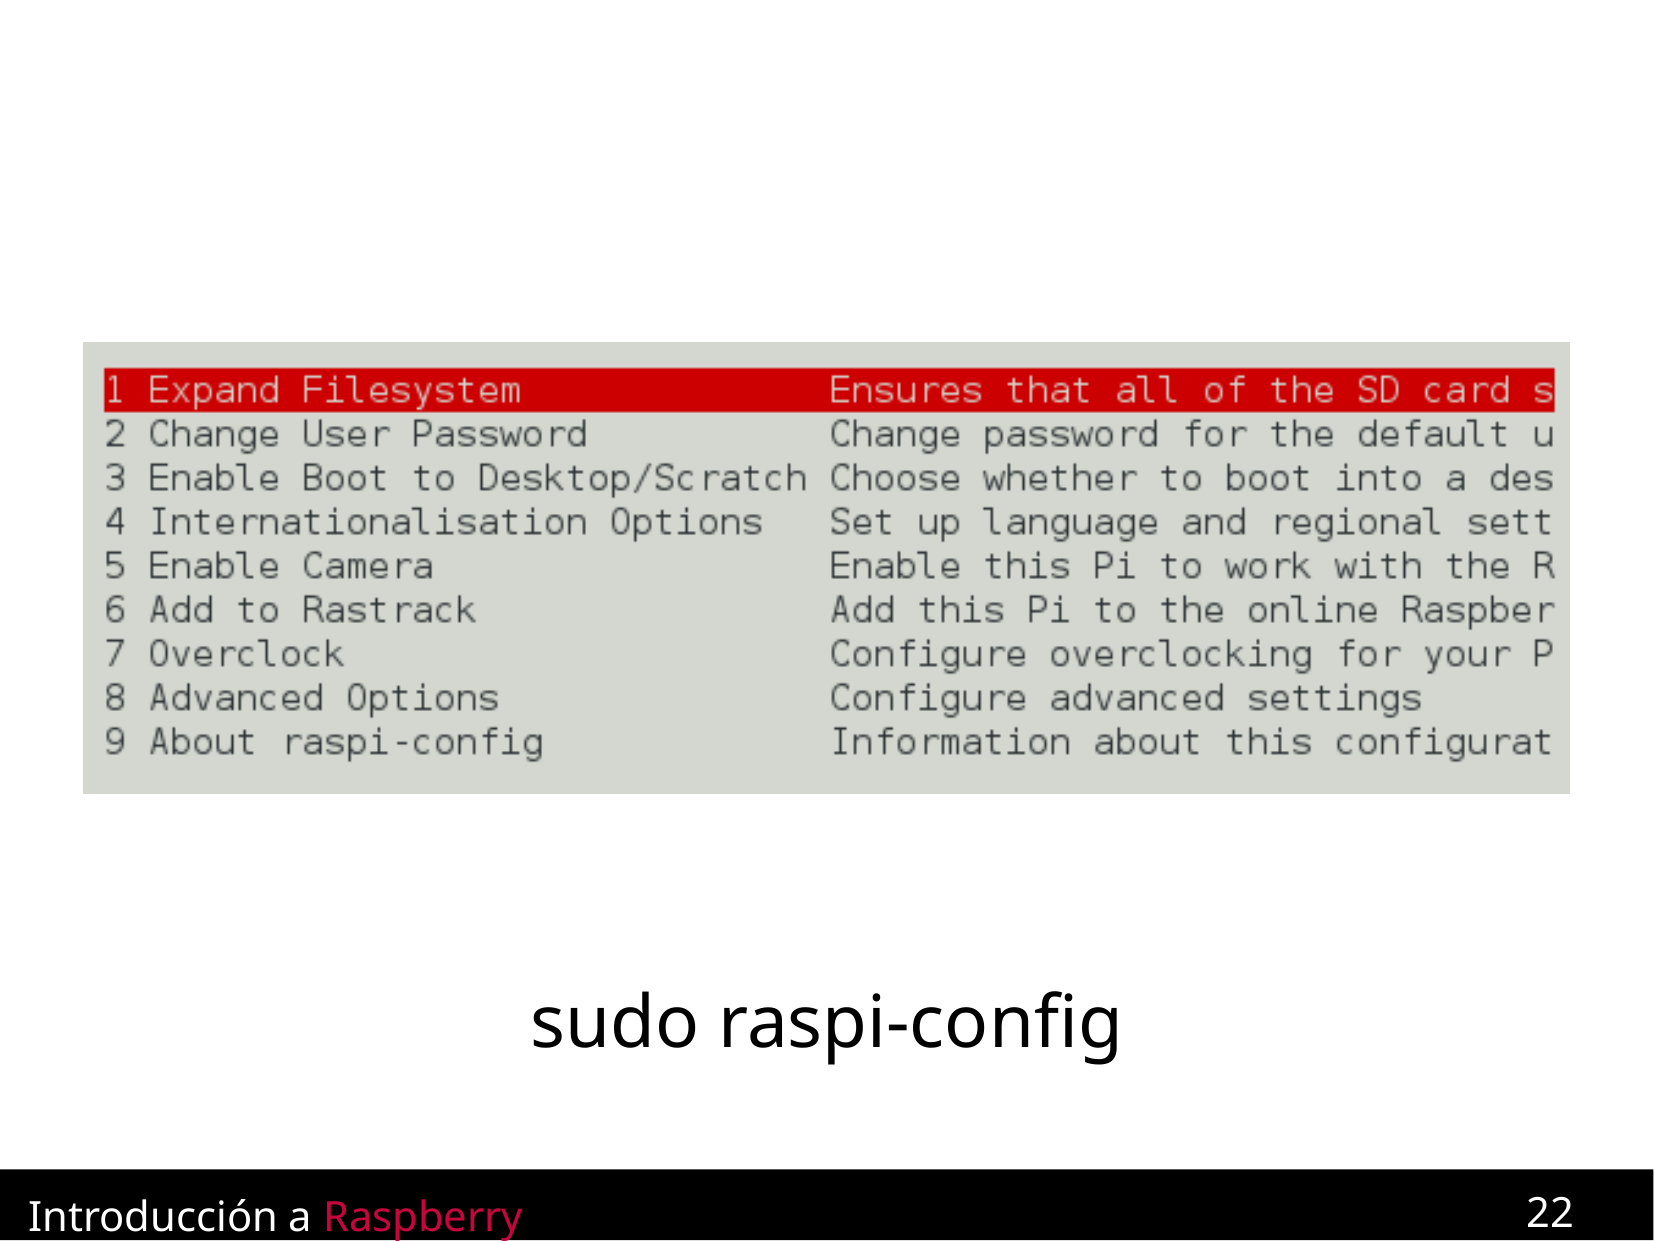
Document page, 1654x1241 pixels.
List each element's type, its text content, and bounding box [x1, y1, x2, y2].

picture [83, 342, 1570, 794]
text_box [0, 0, 1654, 1241]
title sudo raspi-config [82, 915, 1571, 1123]
text_box <number> [1521, 1175, 1654, 1241]
text_box Introducción a Raspberry Pi [13, 1179, 556, 1241]
